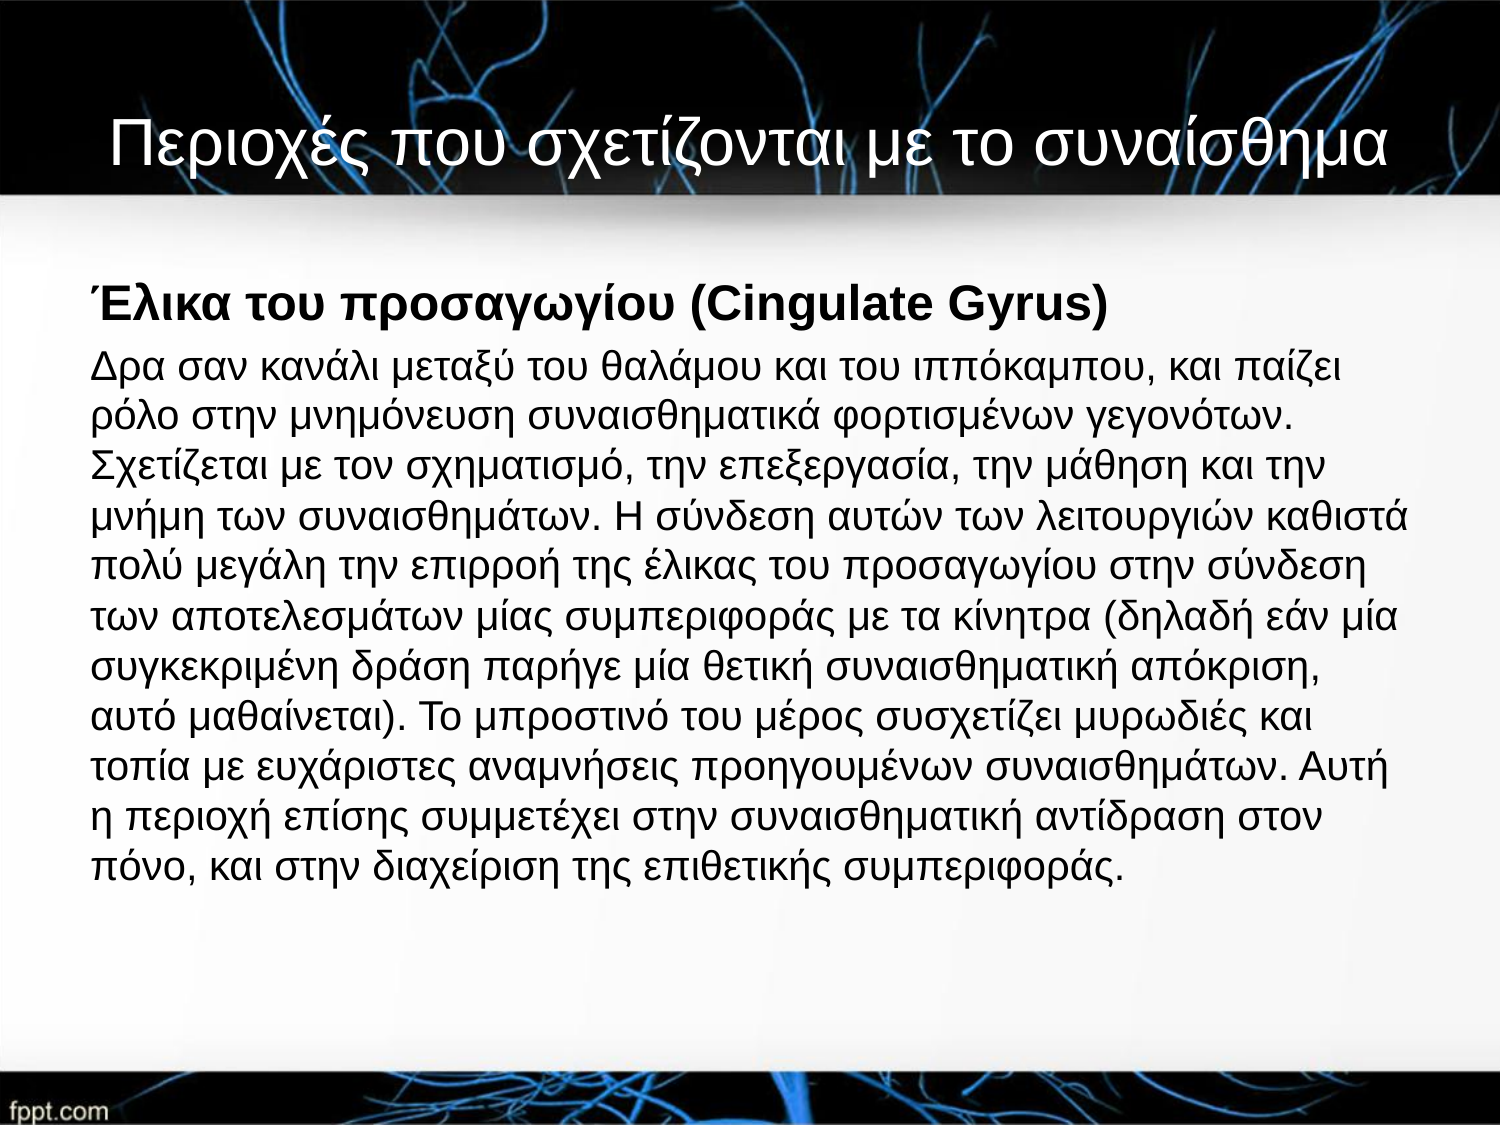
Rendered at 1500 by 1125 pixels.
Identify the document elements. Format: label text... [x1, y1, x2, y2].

title Περιοχές που σχετίζονται με το συναίσθημα [75, 45, 1425, 233]
list Έλικα του προσαγωγίου (Cingulate Gyrus) Δρα σαν κανάλι μεταξύ του θαλάμου και του ιππόκαμπου, και παίζει ρόλο στην μνημόνευση συναισθηματικά φορτισμένων γεγονότων. Σχετίζεται με τον σχηματισμό, την επεξεργασία, την μάθηση και την μνήμη των συναισθημάτων. Η σύνδεση αυτών των λειτουργιών καθιστά πολύ μεγάλη την επιρροή της έλικας του προσαγωγίου στην σύνδεση των αποτελεσμάτων μίας συμπεριφοράς με τα κίνητρα (δηλαδή εάν μία συγκεκριμένη δράση παρήγε μία θετική συναισθηματική απόκριση, αυτό μαθαίνεται). Το μπροστινό του μέρος συσχετίζει μυρωδιές και τοπία με ευχάριστες αναμνήσεις προηγουμένων συναισθημάτων. Αυτή η περιοχή επίσης συμμετέχει στην συναισθηματική αντίδραση στον πόνο, και στην διαχείριση της επιθετικής συμπεριφοράς. [75, 262, 1425, 1005]
picture [0, 0, 1500, 1125]
